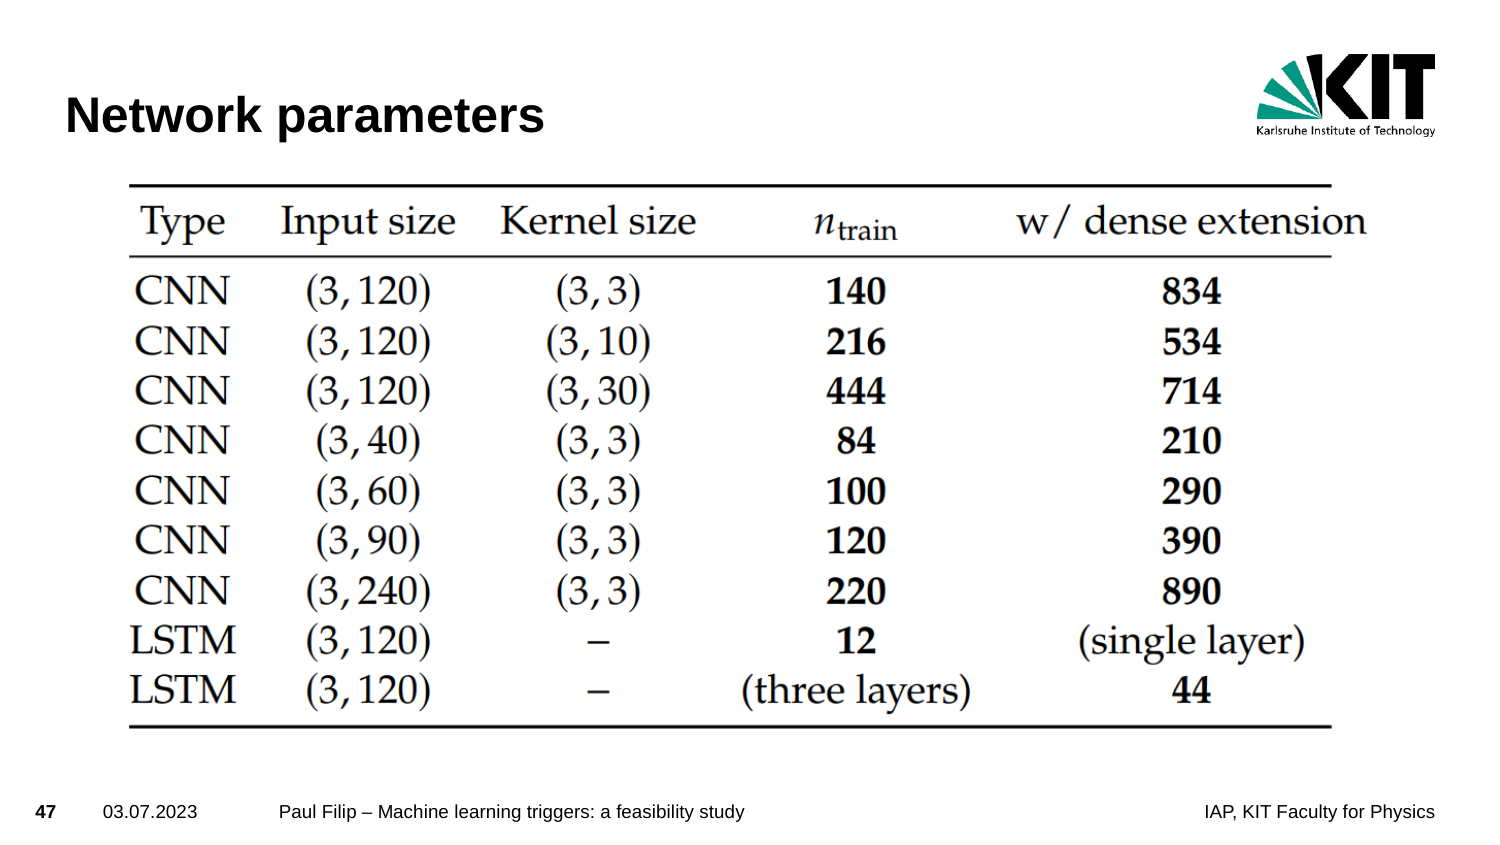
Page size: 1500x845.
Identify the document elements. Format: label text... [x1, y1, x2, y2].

picture [124, 180, 1375, 742]
title Network parameters [64, 48, 1192, 144]
picture [1257, 54, 1435, 137]
slide_number 03.07.2023 [102, 778, 272, 844]
slide_number <number> [35, 778, 89, 844]
